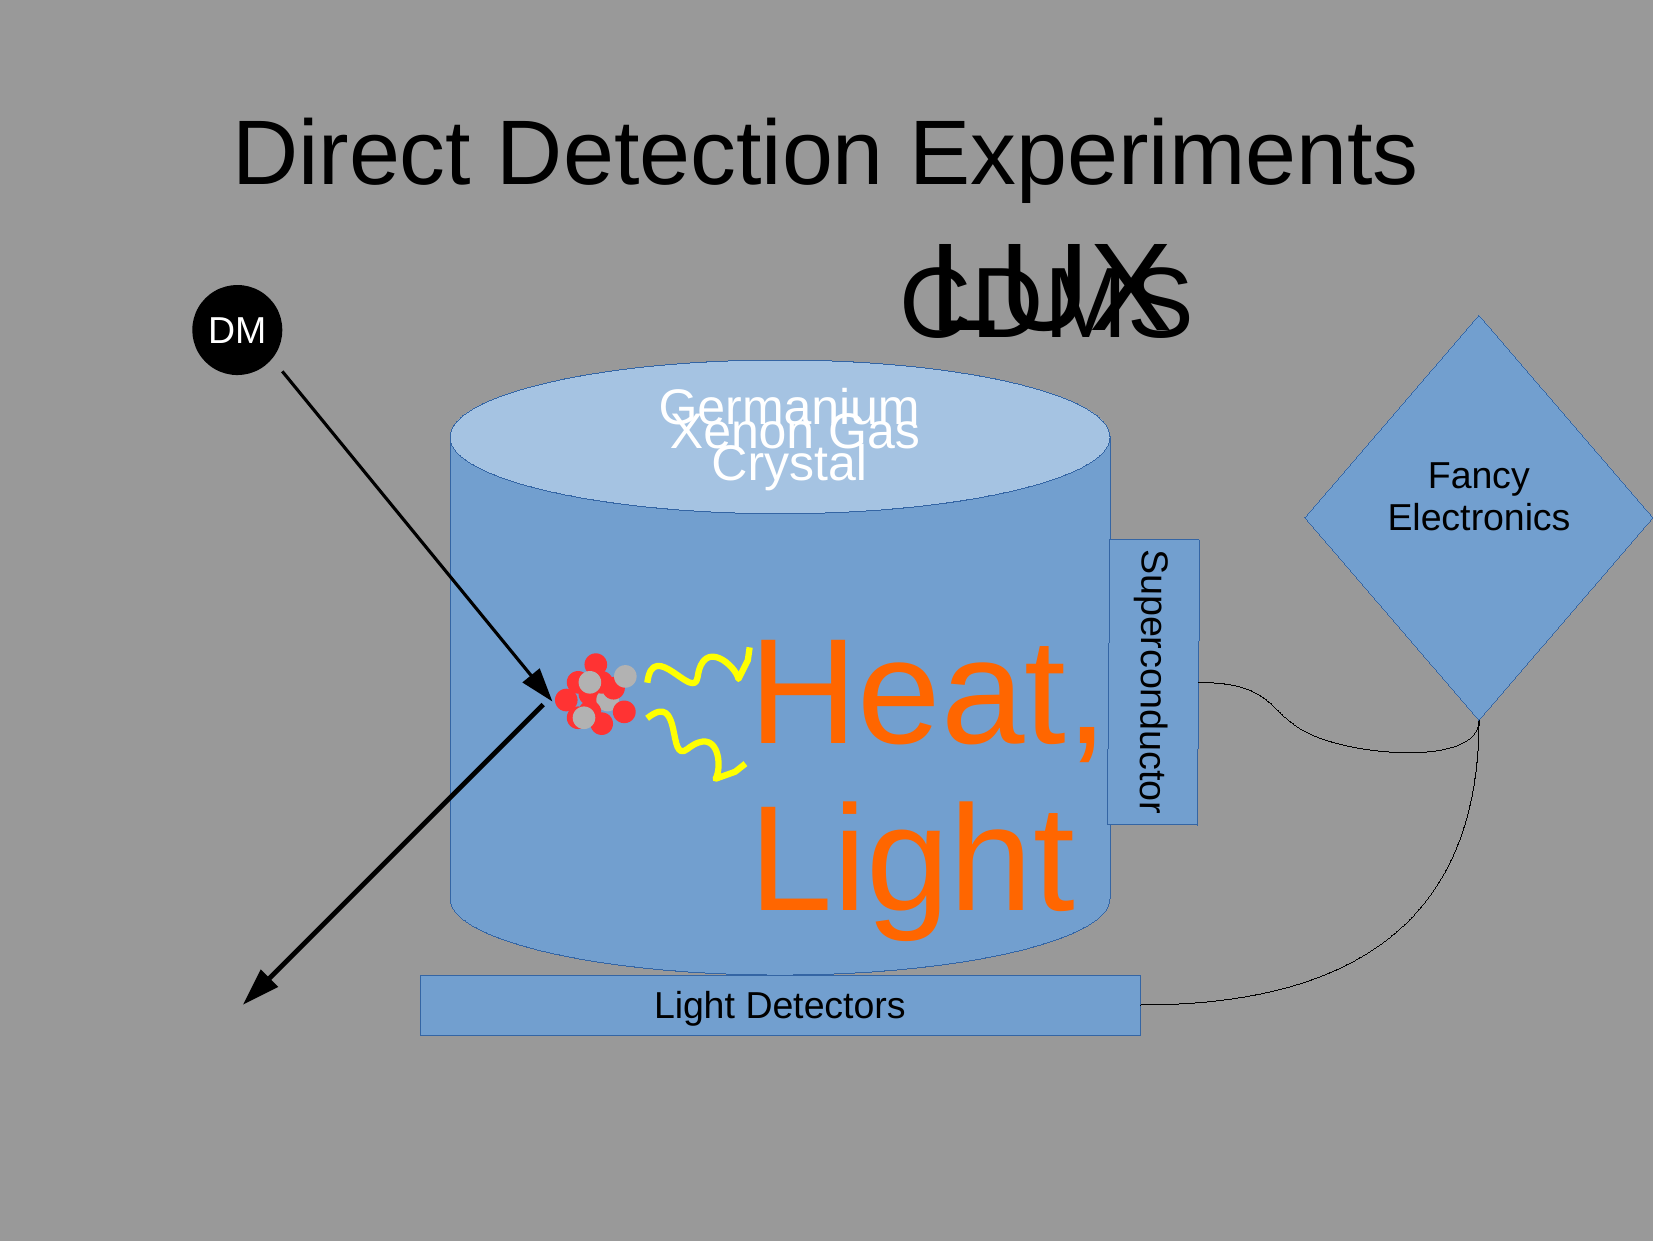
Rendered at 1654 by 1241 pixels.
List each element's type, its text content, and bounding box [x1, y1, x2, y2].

text_box DM [192, 285, 283, 376]
text_box CDMS [885, 240, 1246, 367]
text_box Xenon Gas [970, 395, 976, 467]
text_box Superconductor [1107, 539, 1200, 826]
text_box Heat, Light [735, 600, 1141, 950]
text_box LUX [915, 210, 1246, 365]
text_box Germanium Crystal [609, 371, 970, 499]
text_box [450, 438, 1111, 975]
text_box Light Detectors [420, 975, 1141, 1036]
text_box Fancy Electronics [1304, 315, 1653, 721]
title Direct Detection Experiments [82, 49, 1571, 257]
